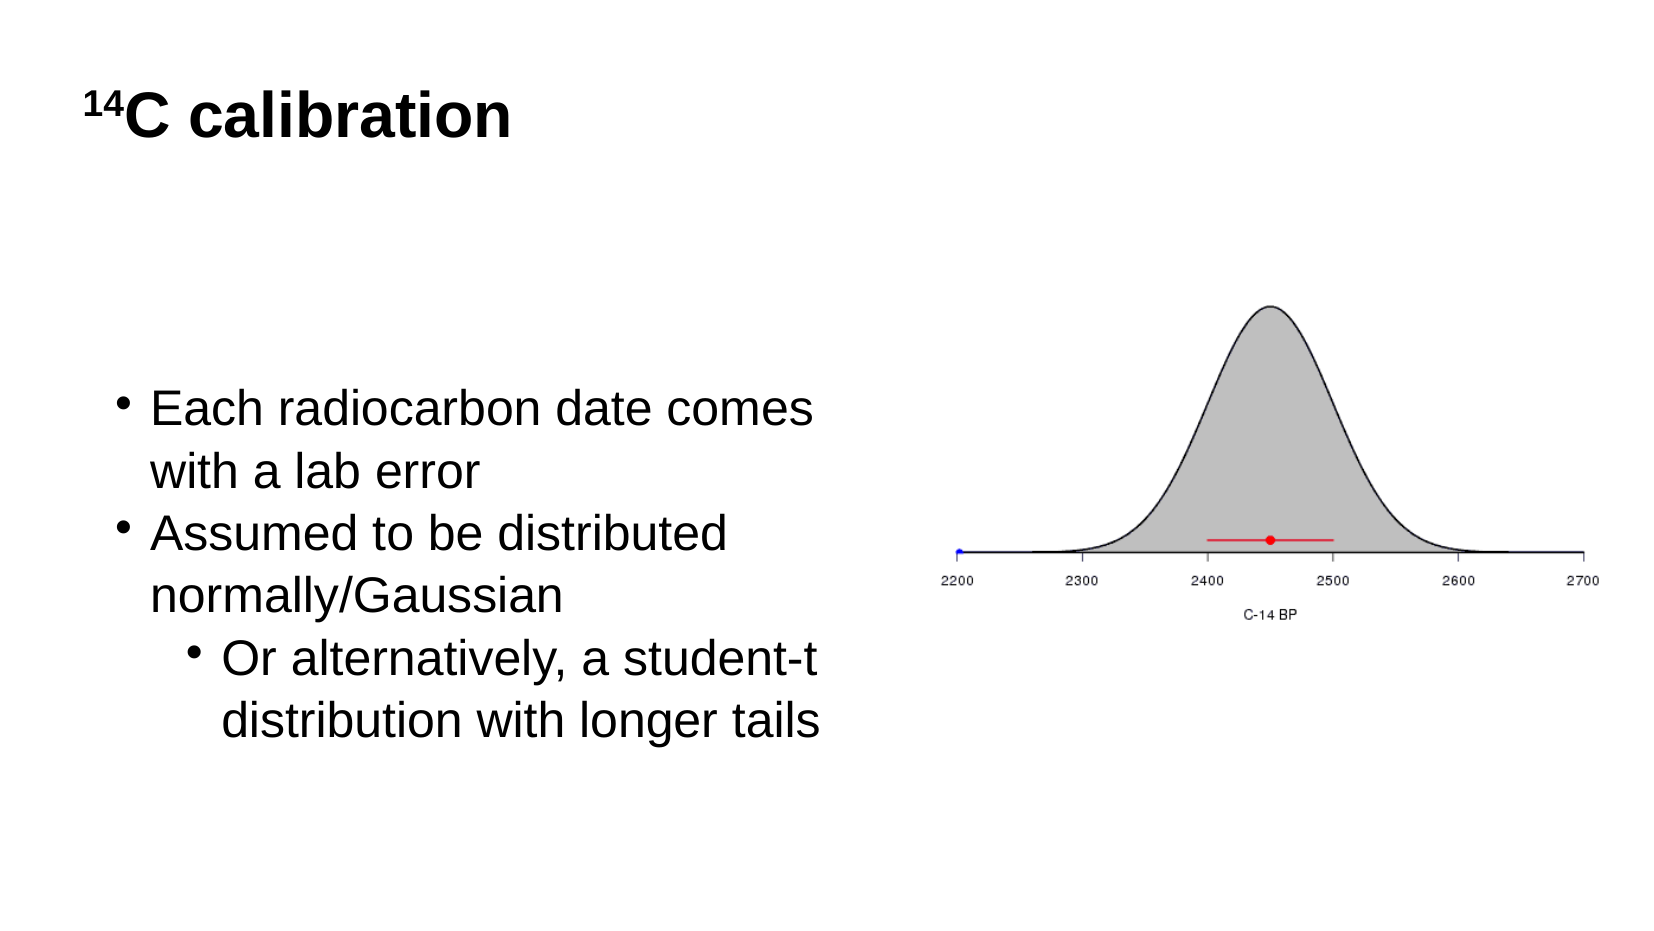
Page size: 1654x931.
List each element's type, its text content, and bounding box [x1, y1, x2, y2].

picture [915, 265, 1626, 621]
text_box Each radiocarbon date comes with a lab error Assumed to be distributed normally/Gaussian Or alternatively, a student-t distribution with longer tails [114, 373, 857, 826]
text_box 14C calibration [82, 55, 1571, 252]
